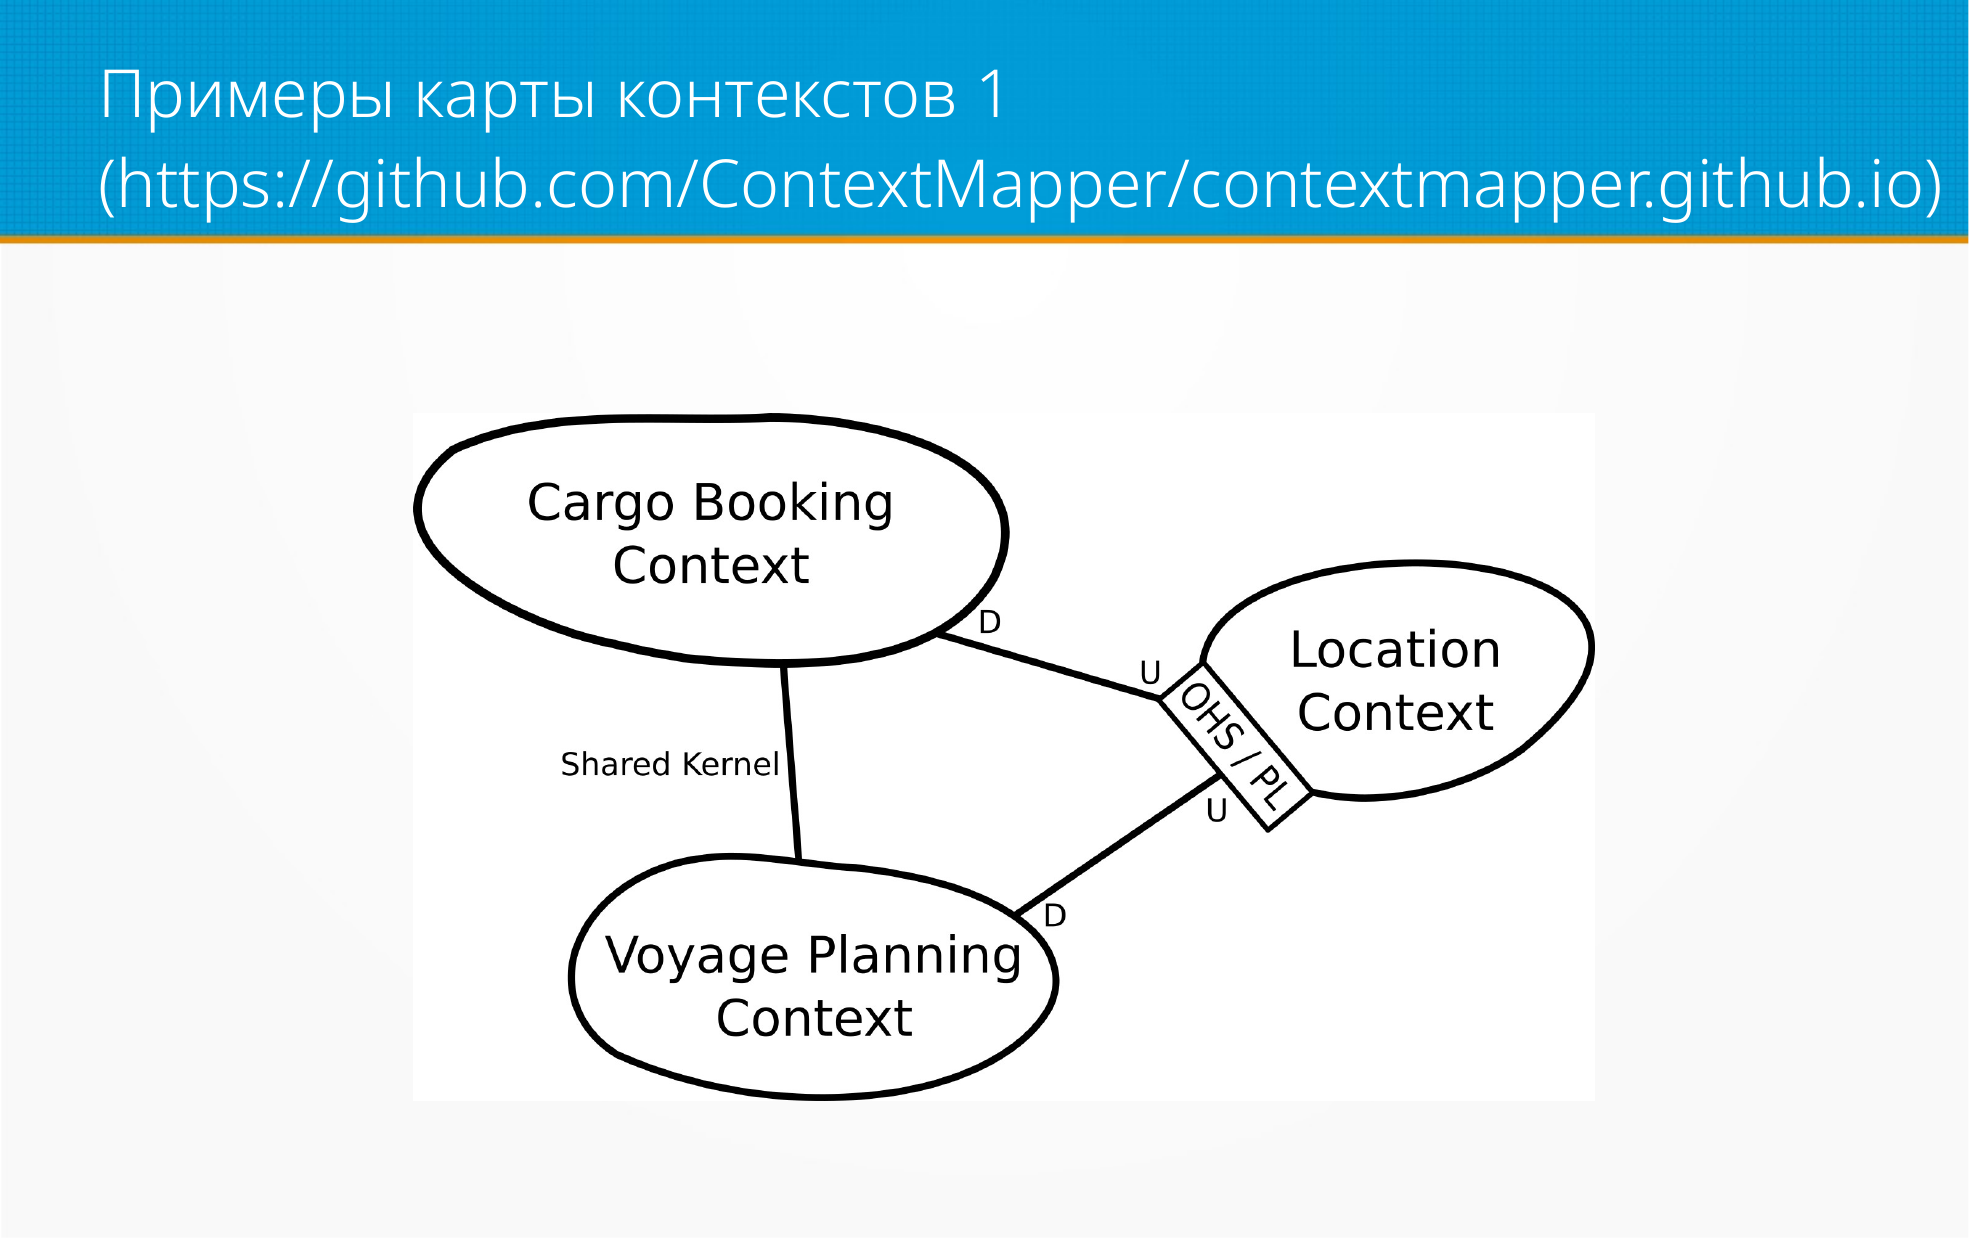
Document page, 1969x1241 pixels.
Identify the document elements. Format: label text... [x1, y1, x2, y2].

picture [0, 233, 1969, 1241]
title Примеры карты контекстов 1 (https://github.com/ContextMapper/contextmapper.github.io) [98, 19, 1969, 227]
